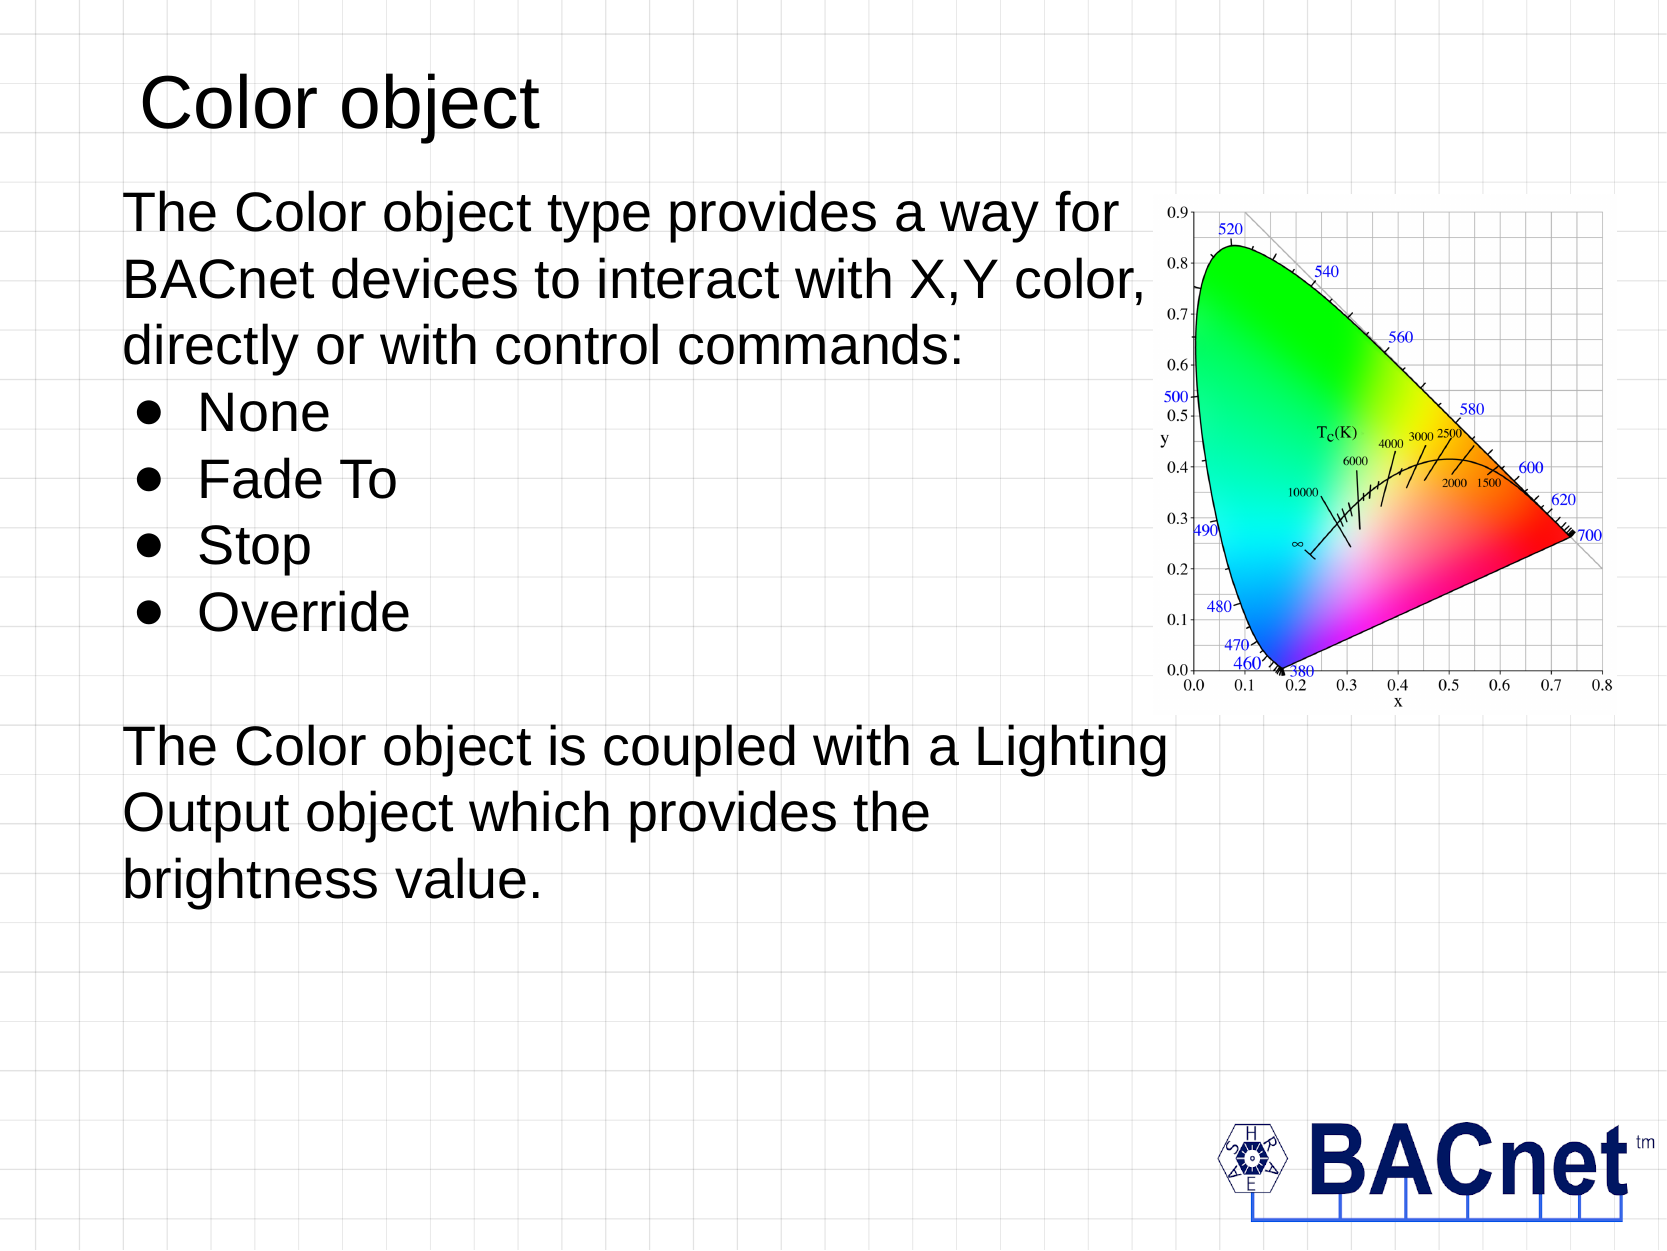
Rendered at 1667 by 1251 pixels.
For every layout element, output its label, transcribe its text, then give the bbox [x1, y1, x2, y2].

title Color object [133, 47, 1630, 170]
list The Color object type provides a way for BACnet devices to interact with X,Y color, directly or with control commands: None Fade To Stop Override The Color object is coupled with a Lighting Output object which provides the brightness value. [116, 169, 1191, 1196]
picture [0, 0, 1667, 1250]
